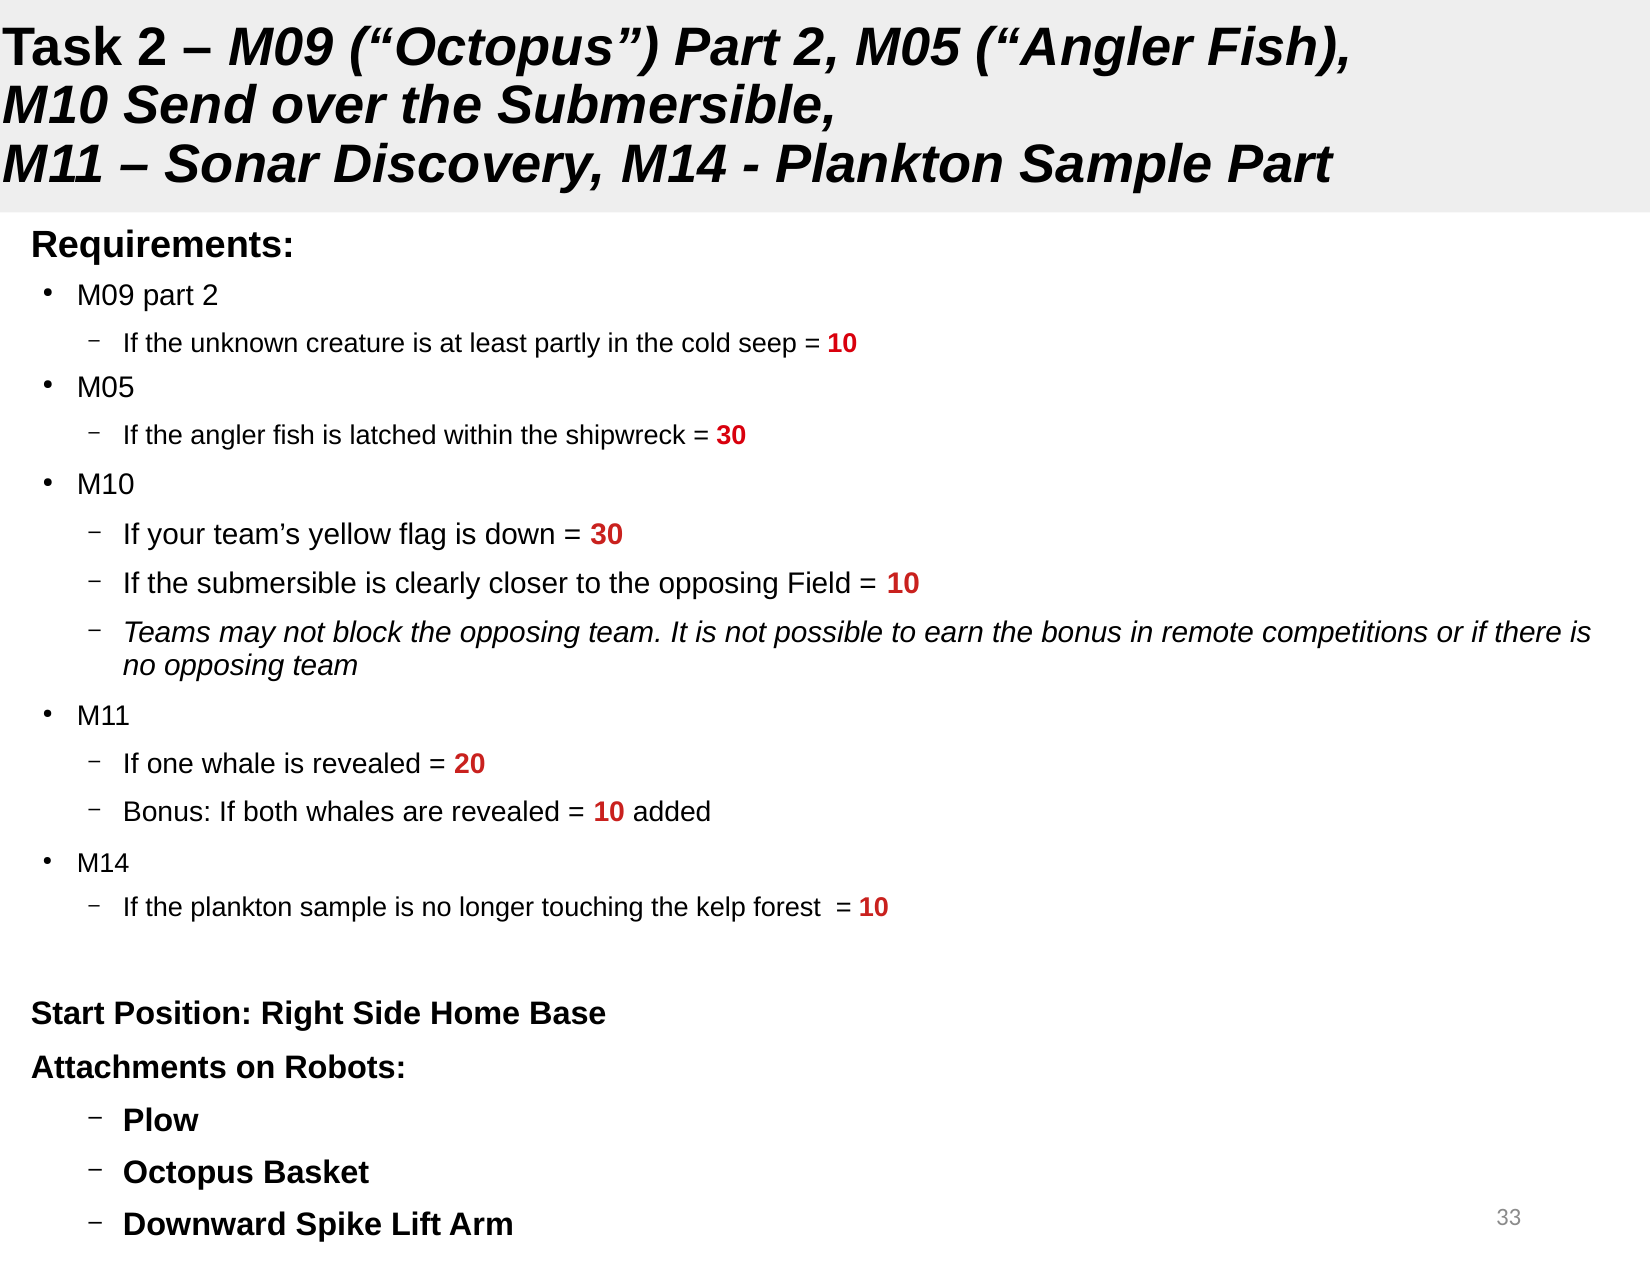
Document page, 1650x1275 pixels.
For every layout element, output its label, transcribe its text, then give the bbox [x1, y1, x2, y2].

list Requirements: M09 part 2 If the unknown creature is at least partly in the cold seep = 10 M05 If the angler fish is latched within the shipwreck = 30 M10 If your team’s yellow flag is down = 30 If the submersible is clearly closer to the opposing Field = 10 Teams may not block the opposing team. It is not possible to earn the bonus in remote competitions or if there is no opposing team M11 If one whale is revealed = 20 Bonus: If both whales are revealed = 10 added M14 If the plankton sample is no longer touching the kelp forest = 10 Start Position: Right Side Home Base Attachments on Robots: Plow Octopus Basket Downward Spike Lift Arm [30, 225, 1609, 1246]
title Task 2 – M09 (“Octopus”) Part 2, M05 (“Angler Fish), M10 Send over the Submersible, M11 – Sonar Discovery, M14 - Plankton Sample Part [0, 0, 1650, 213]
